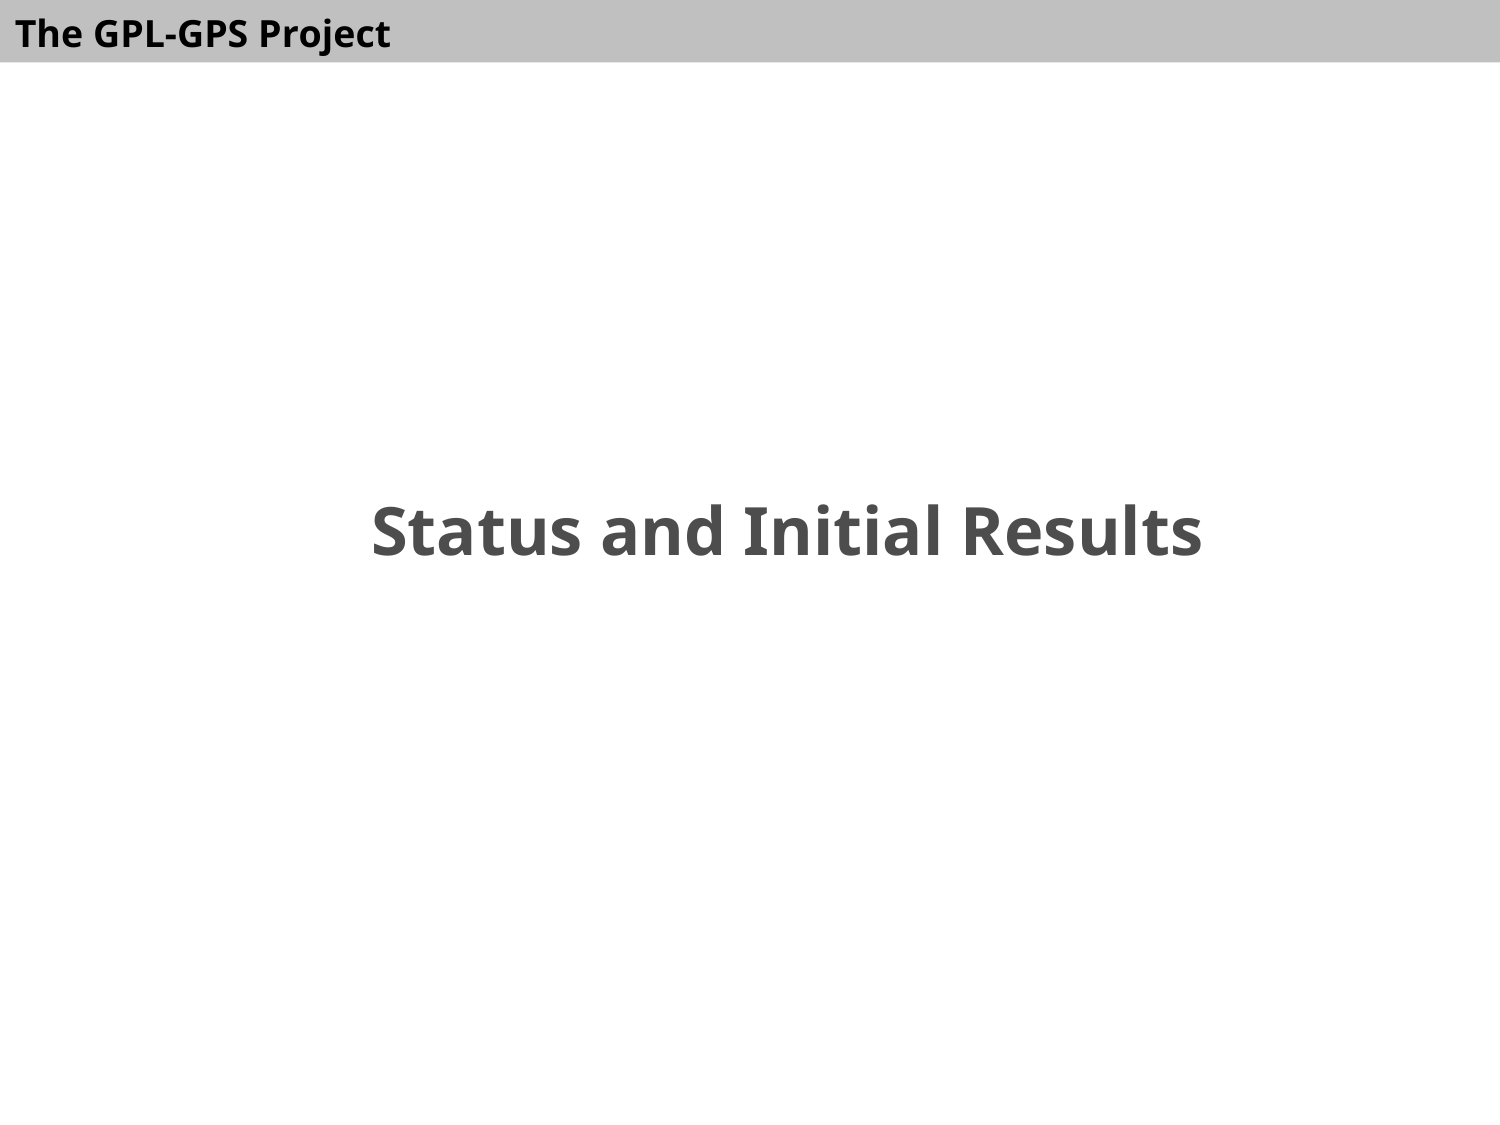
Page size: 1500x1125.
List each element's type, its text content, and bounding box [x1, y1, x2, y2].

title Status and Initial Results [75, 437, 1500, 625]
